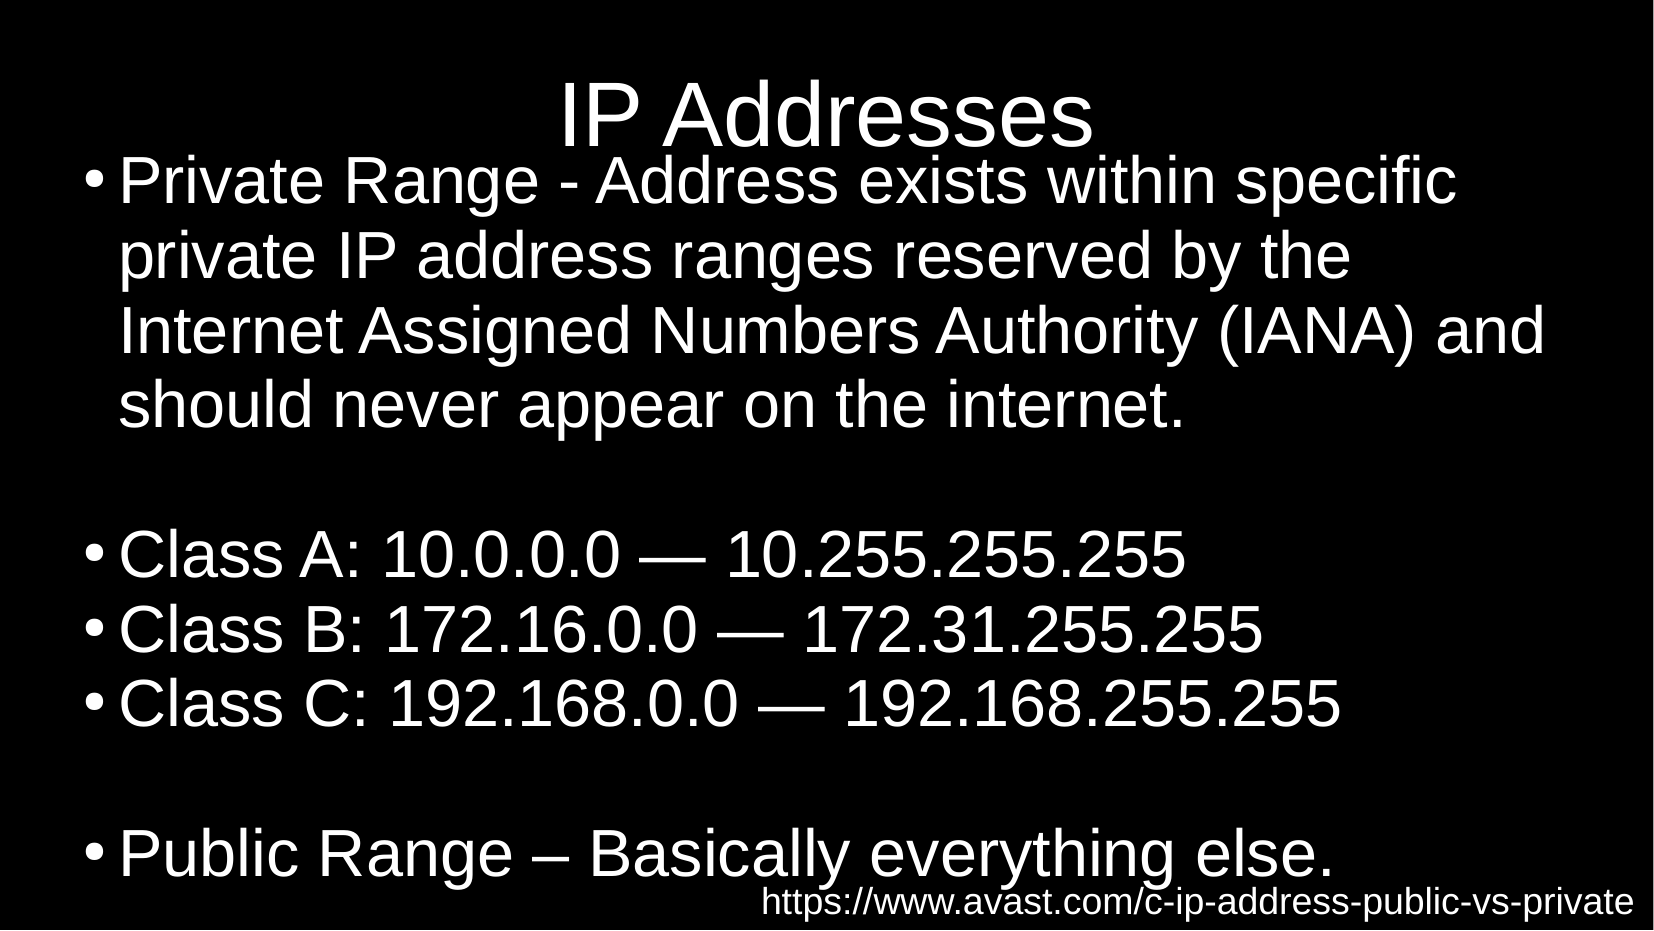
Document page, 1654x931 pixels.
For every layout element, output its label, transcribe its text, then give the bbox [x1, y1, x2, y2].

subtitle Private Range - Address exists within specific private IP address ranges reserved by the Internet Assigned Numbers Authority (IANA) and should never appear on the internet. Class A: 10.0.0.0 — 10.255.255.255 Class B: 172.16.0.0 — 172.31.255.255 Class C: 192.168.0.0 — 192.168.255.255 Public Range – Basically everything else. [82, 143, 1571, 891]
title IP Addresses [82, 37, 1571, 143]
text_box https://www.avast.com/c-ip-address-public-vs-private [746, 873, 1651, 931]
